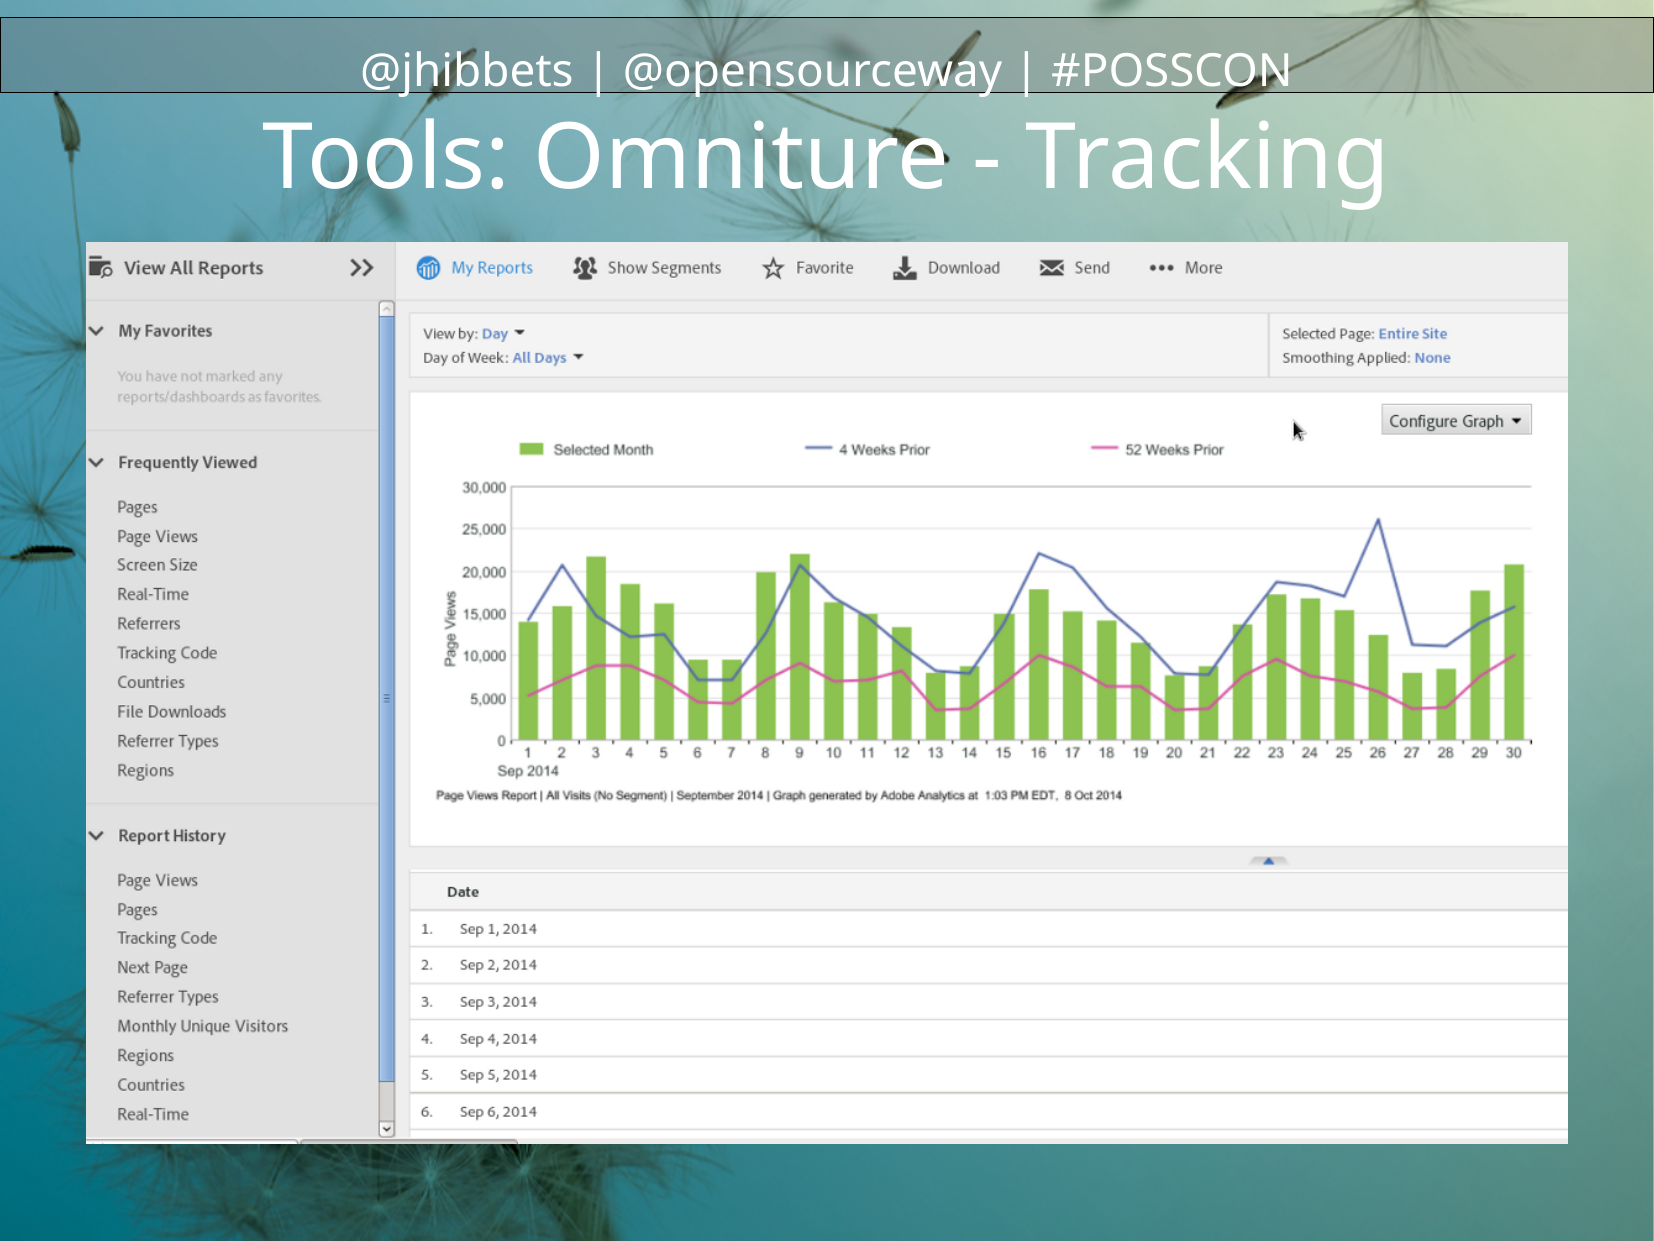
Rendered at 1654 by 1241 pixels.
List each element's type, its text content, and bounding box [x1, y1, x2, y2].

title Tools: Omniture - Tracking [82, 49, 1571, 257]
picture [0, 93, 1654, 1241]
picture [0, 0, 1654, 17]
